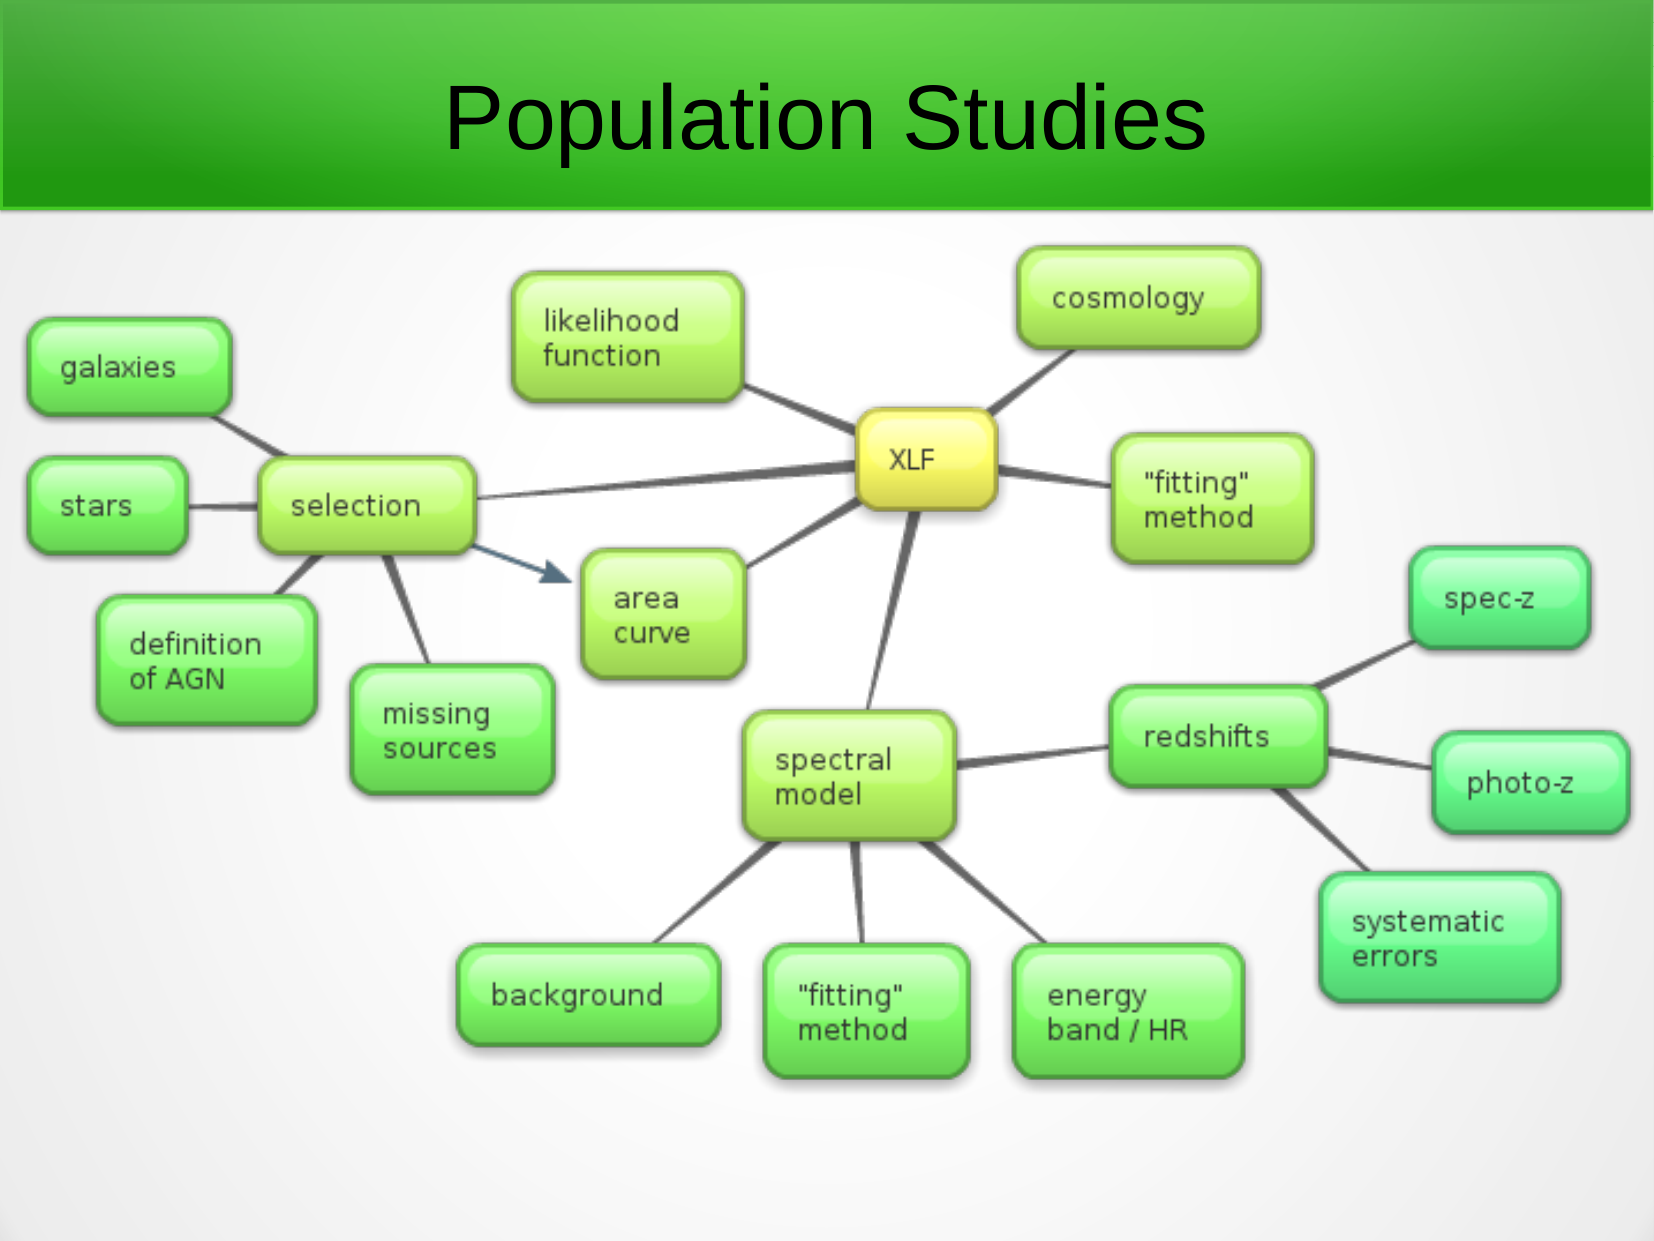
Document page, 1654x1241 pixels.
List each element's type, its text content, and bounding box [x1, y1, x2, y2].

picture [0, 214, 1654, 1103]
title Population Studies [82, 47, 1571, 189]
